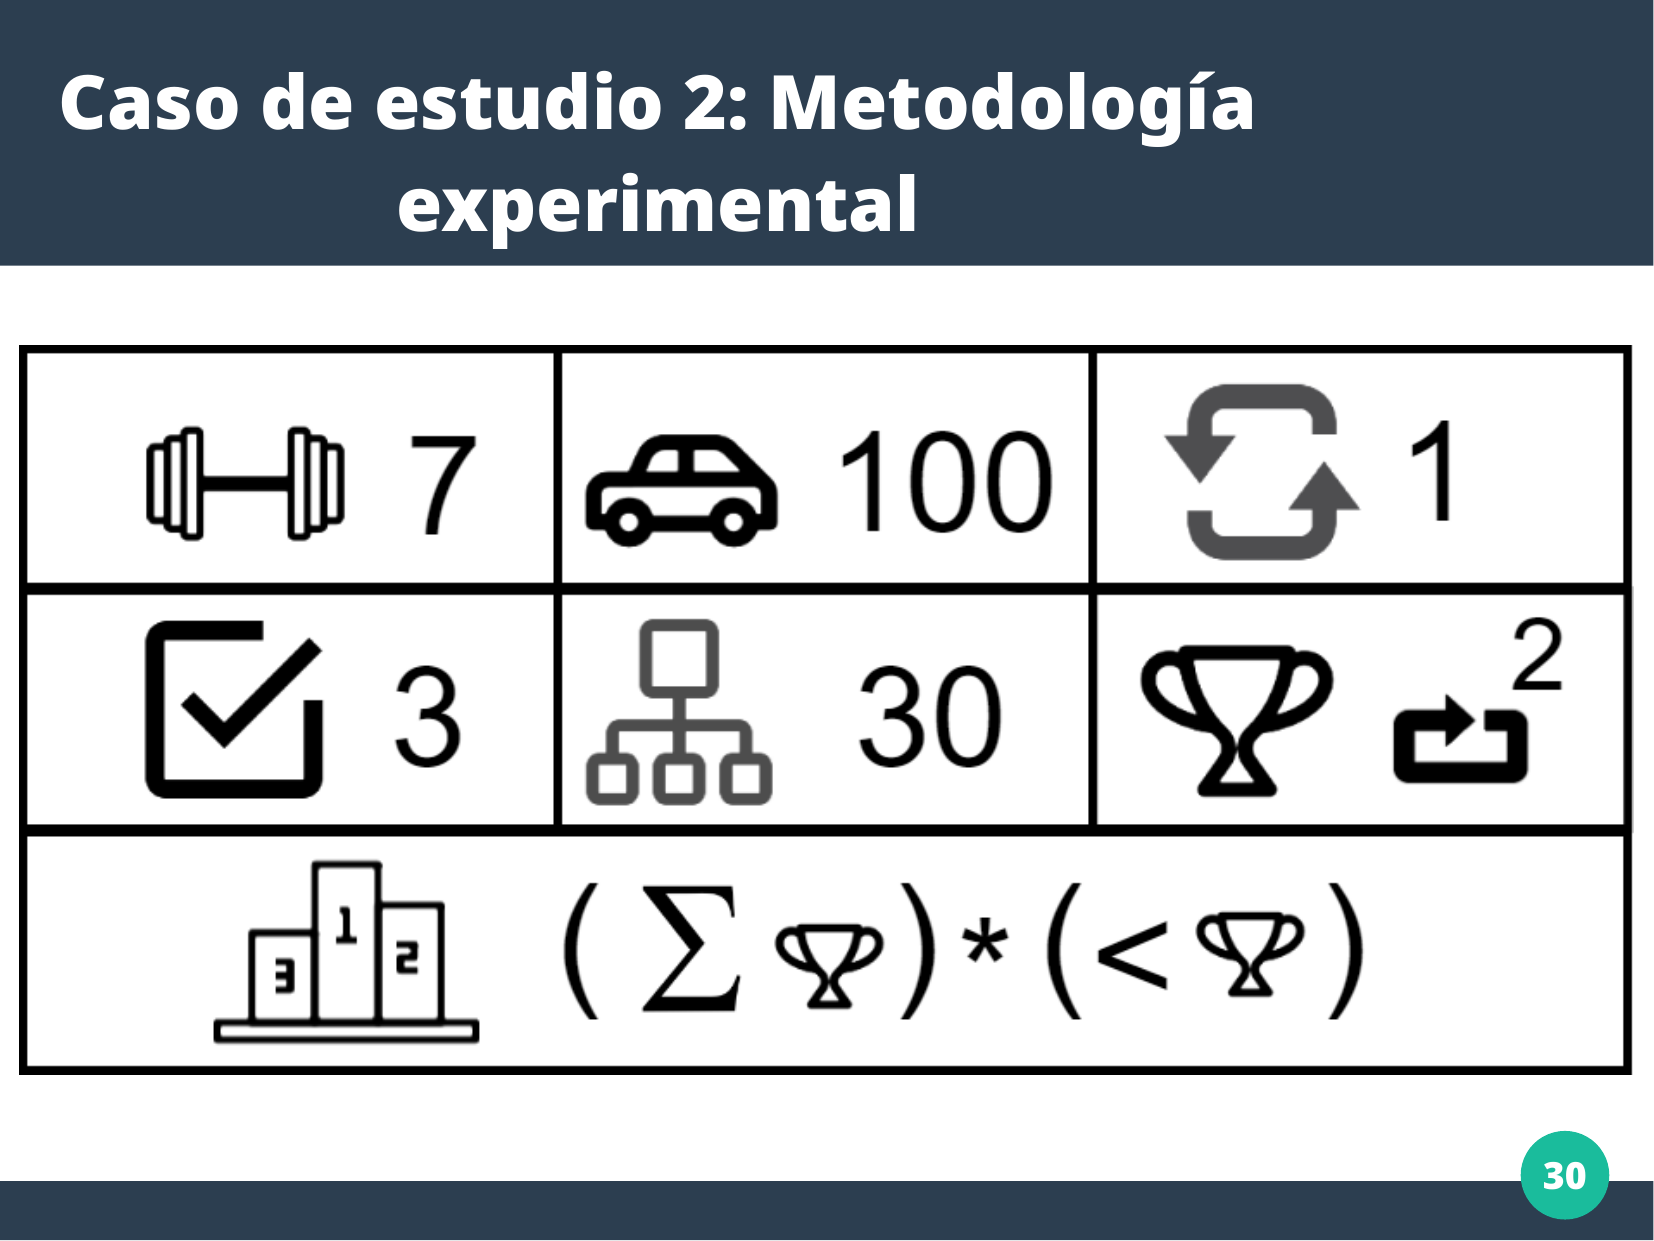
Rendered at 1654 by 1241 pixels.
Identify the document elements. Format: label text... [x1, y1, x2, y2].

title Caso de estudio 2: Metodología experimental [59, 49, 1595, 207]
picture [19, 345, 1634, 1075]
